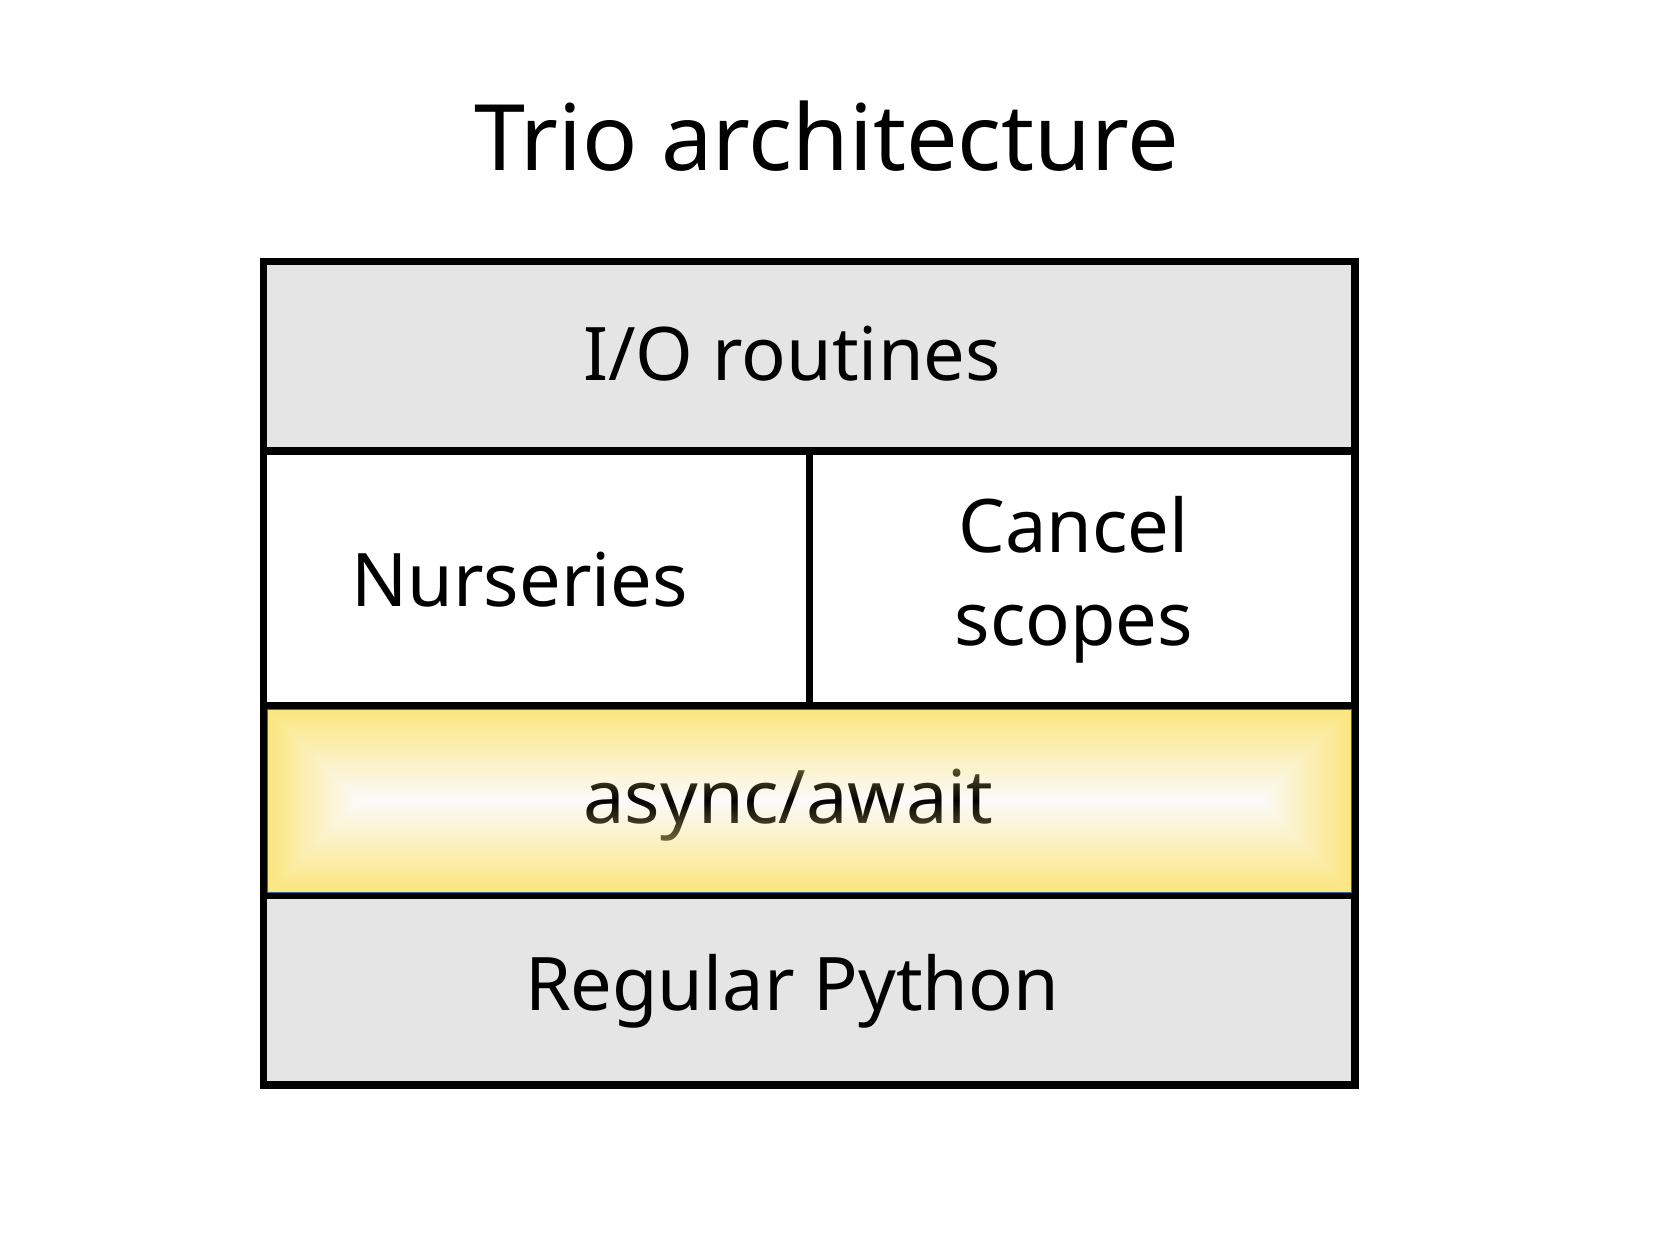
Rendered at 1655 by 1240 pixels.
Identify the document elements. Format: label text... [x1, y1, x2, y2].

title Trio architecture [82, 31, 1572, 239]
text_box [267, 709, 1352, 893]
picture [258, 256, 1361, 1091]
